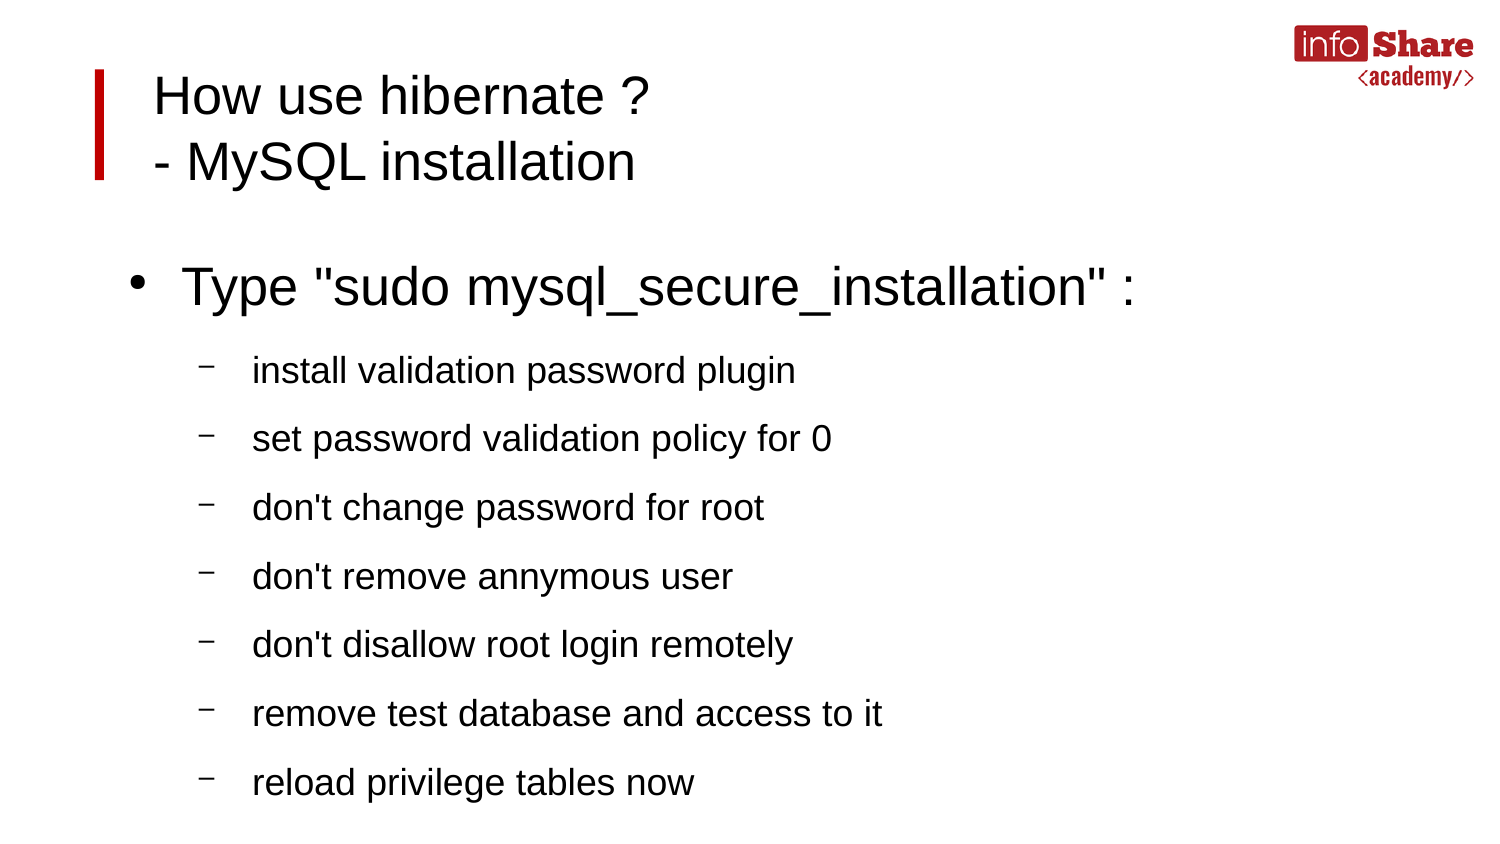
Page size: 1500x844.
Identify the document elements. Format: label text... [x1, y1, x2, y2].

list Type "sudo mysql_secure_installation" : install validation password plugin set password validation policy for 0 don't change password for root don't remove annymous user don't disallow root login remotely remove test database and access to it reload privilege tables now [95, 236, 1453, 753]
title How use hibernate ? - MySQL installation [138, 45, 668, 187]
picture [1267, 0, 1500, 117]
